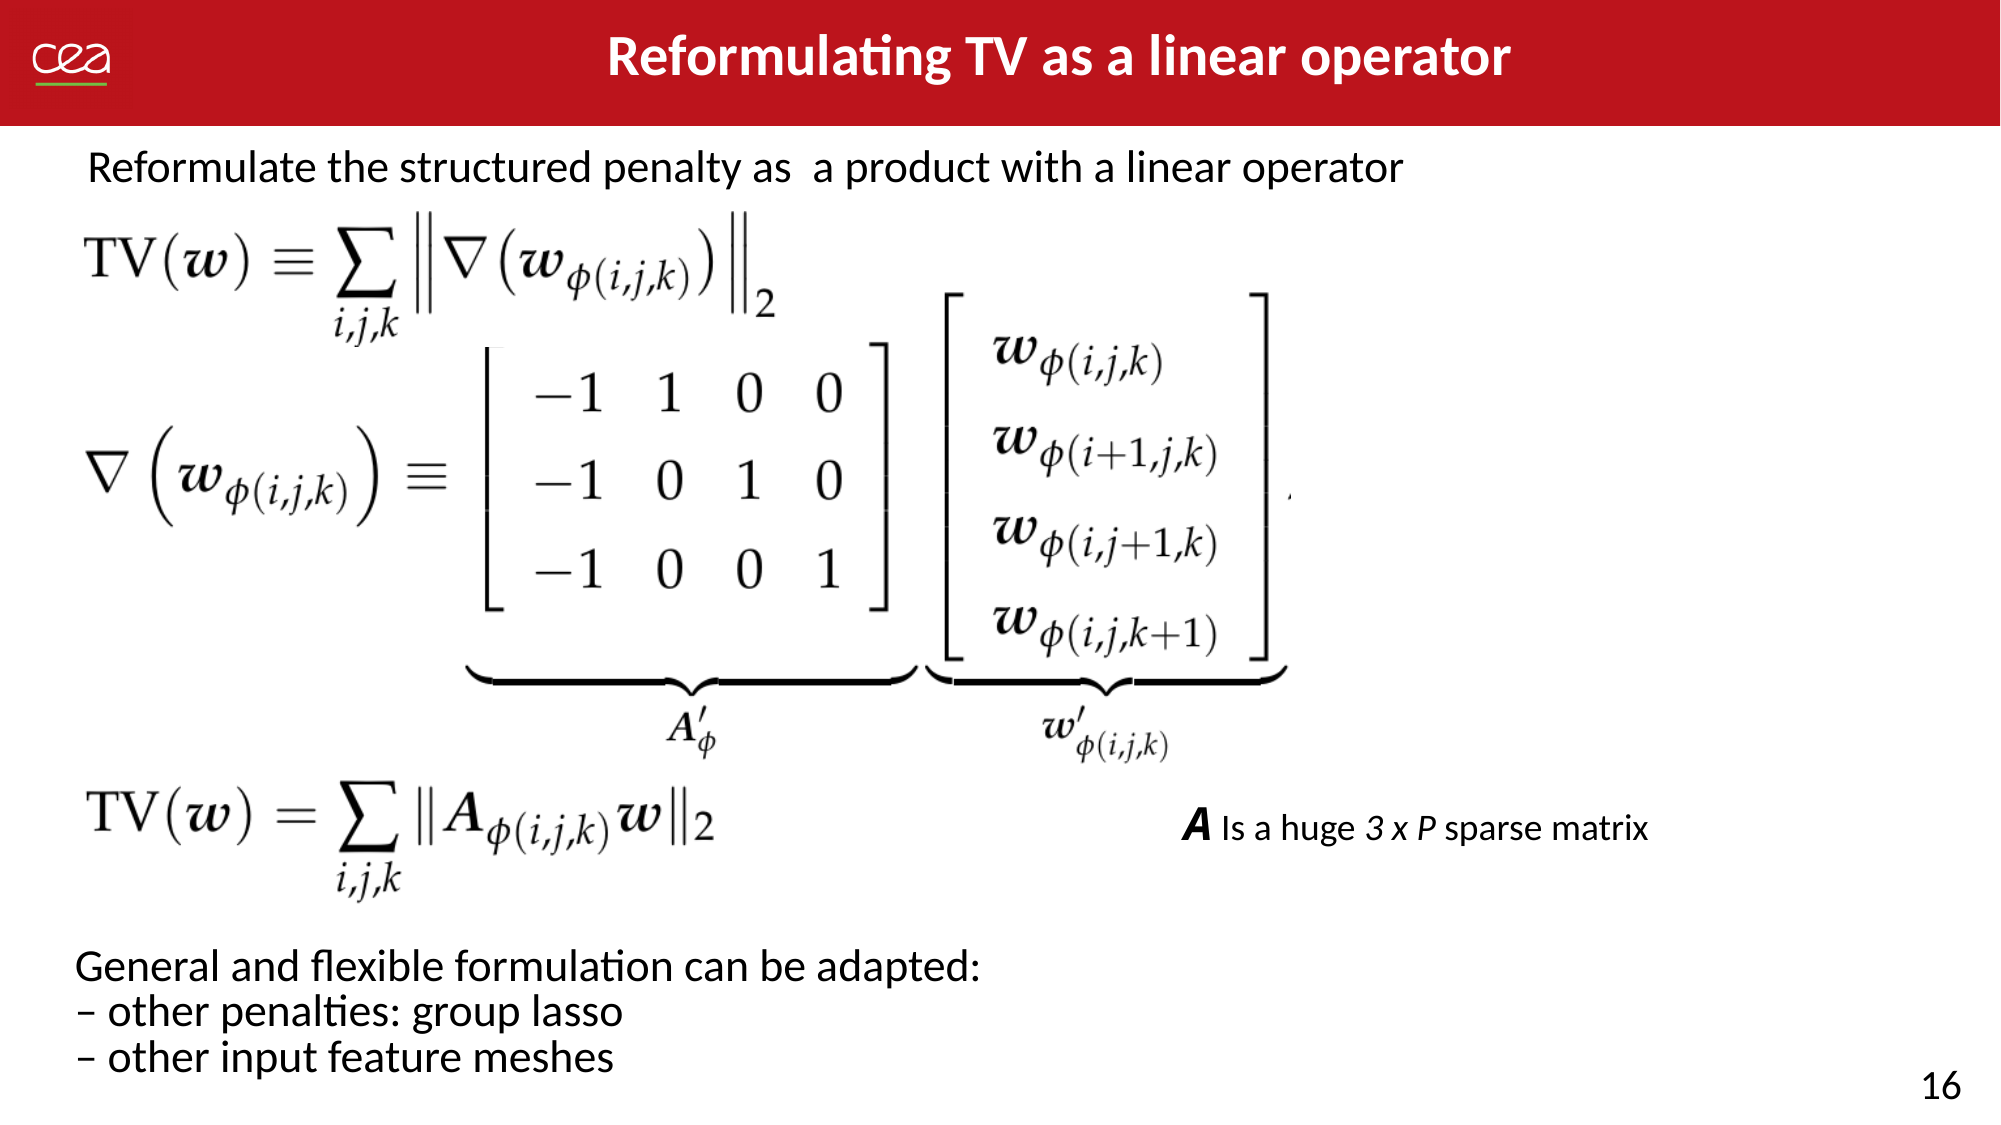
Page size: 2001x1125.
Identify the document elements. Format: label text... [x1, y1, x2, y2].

picture [83, 210, 1291, 777]
title Reformulating TV as a linear operator [120, 0, 2000, 124]
text_box A Is a huge 3 x P sparse matrix [1169, 784, 1771, 866]
text_box Reformulate the structured penalty as a product with a linear operator [72, 140, 1693, 202]
picture [9, 8, 120, 109]
picture [83, 778, 723, 906]
text_box General and flexible formulation can be adapted: – other penalties: group lasso – other input feature meshes [60, 939, 1966, 1092]
